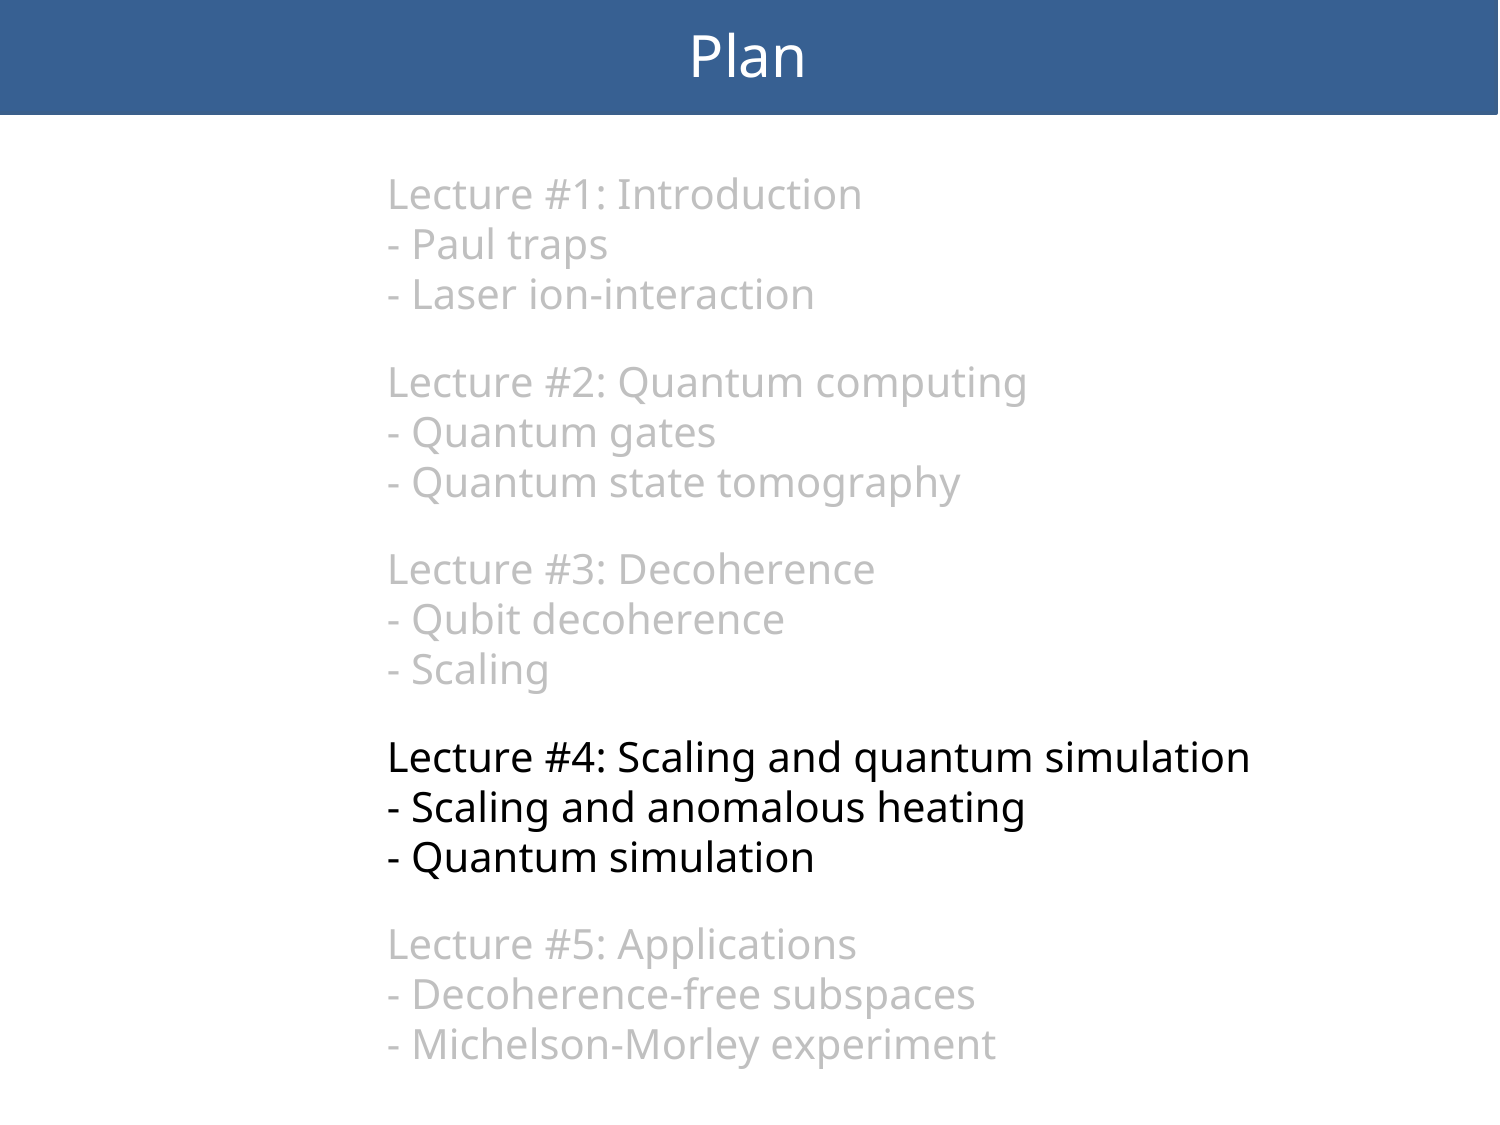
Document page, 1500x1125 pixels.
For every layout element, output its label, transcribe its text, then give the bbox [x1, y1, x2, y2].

title Plan [0, 0, 1497, 122]
text_box Lecture #1: Introduction - Paul traps - Laser ion-interaction Lecture #2: Quantum computing - Quantum gates - Quantum state tomography Lecture #3: Decoherence - Qubit decoherence - Scaling Lecture #4: Scaling and quantum simulation - Scaling and anomalous heating - Quantum simulation Lecture #5: Applications - Decoherence-free subspaces - Michelson-Morley experiment [372, 160, 1206, 1076]
